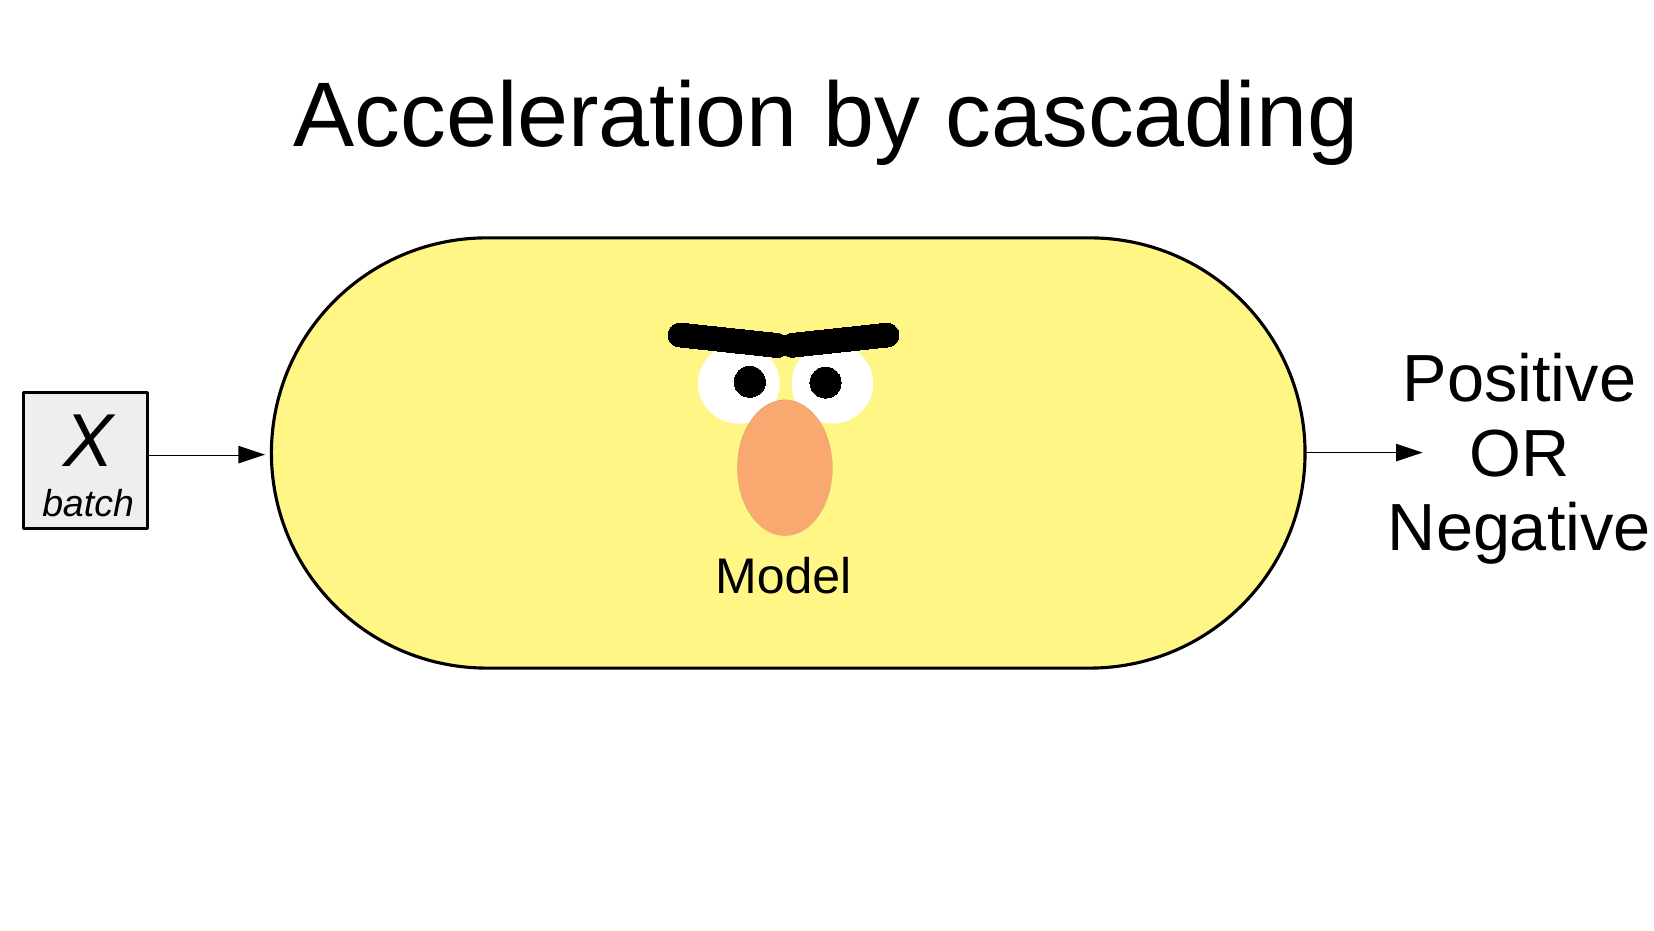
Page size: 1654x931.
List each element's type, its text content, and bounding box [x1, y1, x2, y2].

subtitle Positive OR Negative [1373, 340, 1654, 566]
text_box Model [627, 540, 939, 653]
text_box [271, 237, 1306, 669]
text_box X batch [2, 390, 174, 574]
title Acceleration by cascading [82, 37, 1571, 193]
